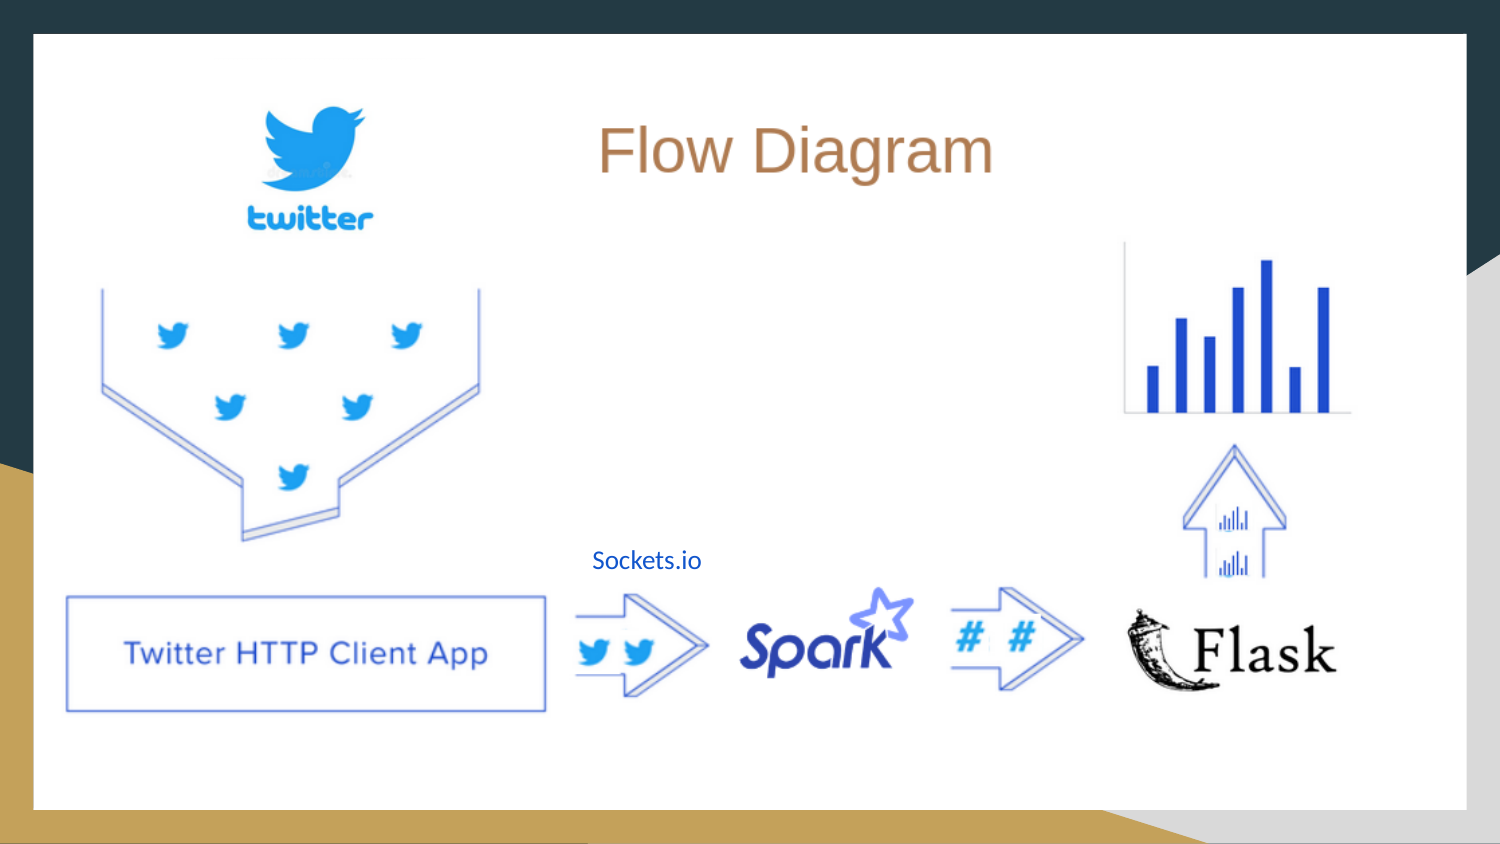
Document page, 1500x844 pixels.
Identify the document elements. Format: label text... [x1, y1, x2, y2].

picture [39, 58, 1461, 784]
text_box Sockets.io [577, 527, 866, 591]
